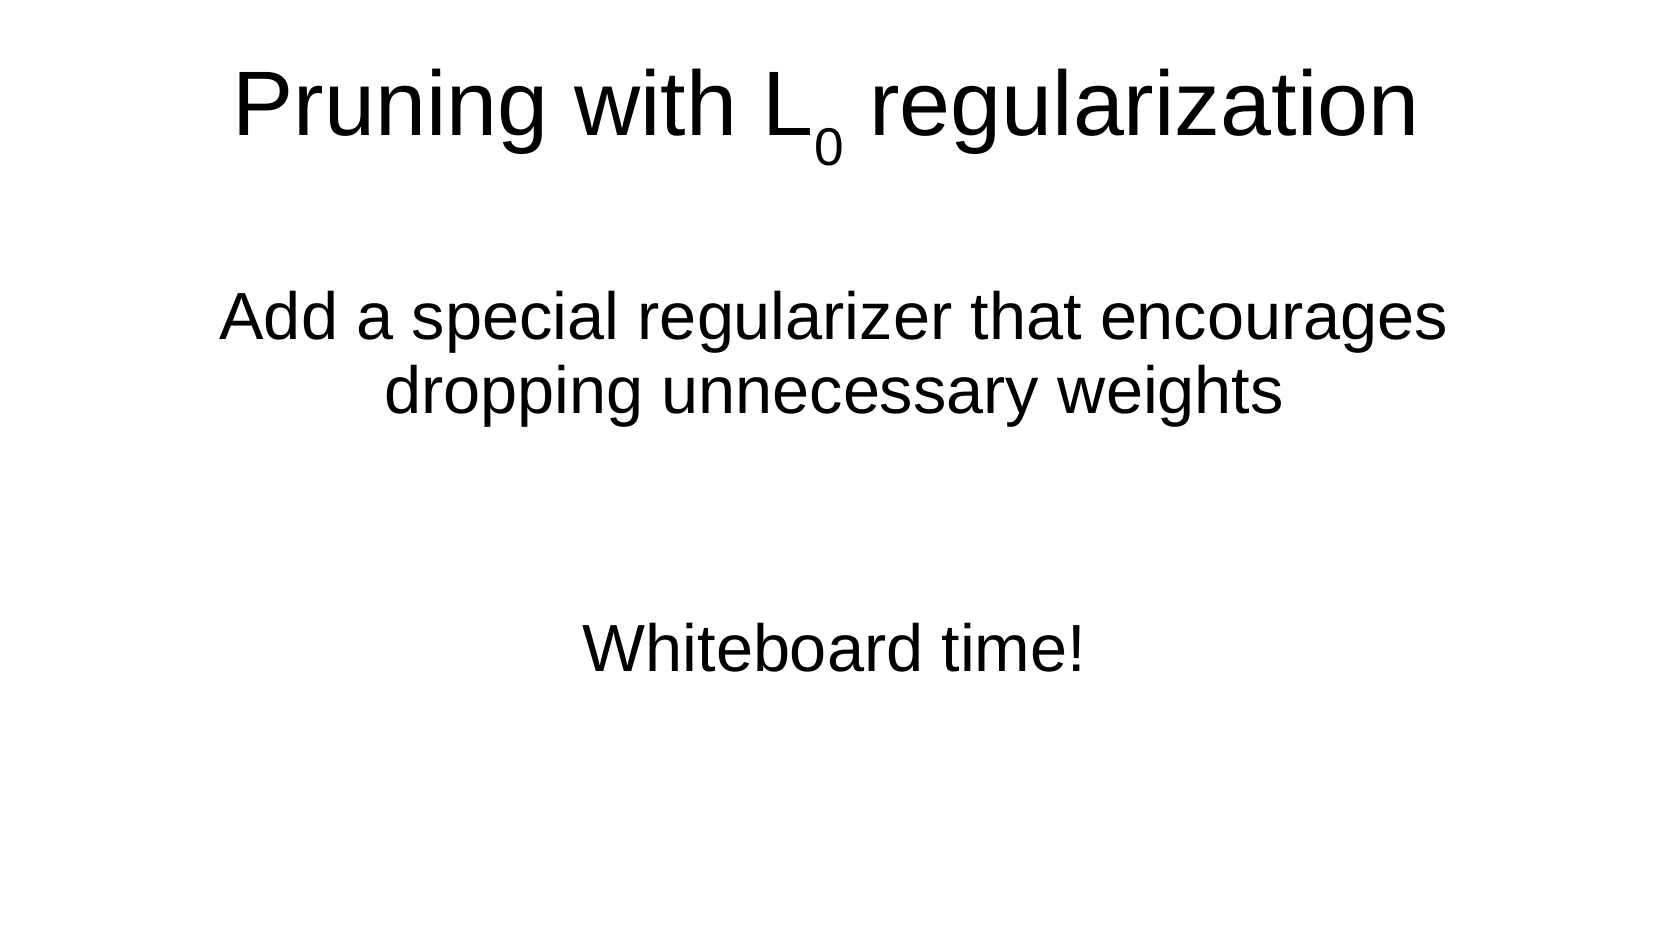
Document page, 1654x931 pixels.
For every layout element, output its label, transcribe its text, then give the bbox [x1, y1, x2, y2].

text_box Whiteboard time! [200, 540, 1469, 758]
subtitle Add a special regularizer that encourages dropping unnecessary weights [200, 244, 1469, 463]
title Pruning with L0 regularization [82, 37, 1571, 193]
